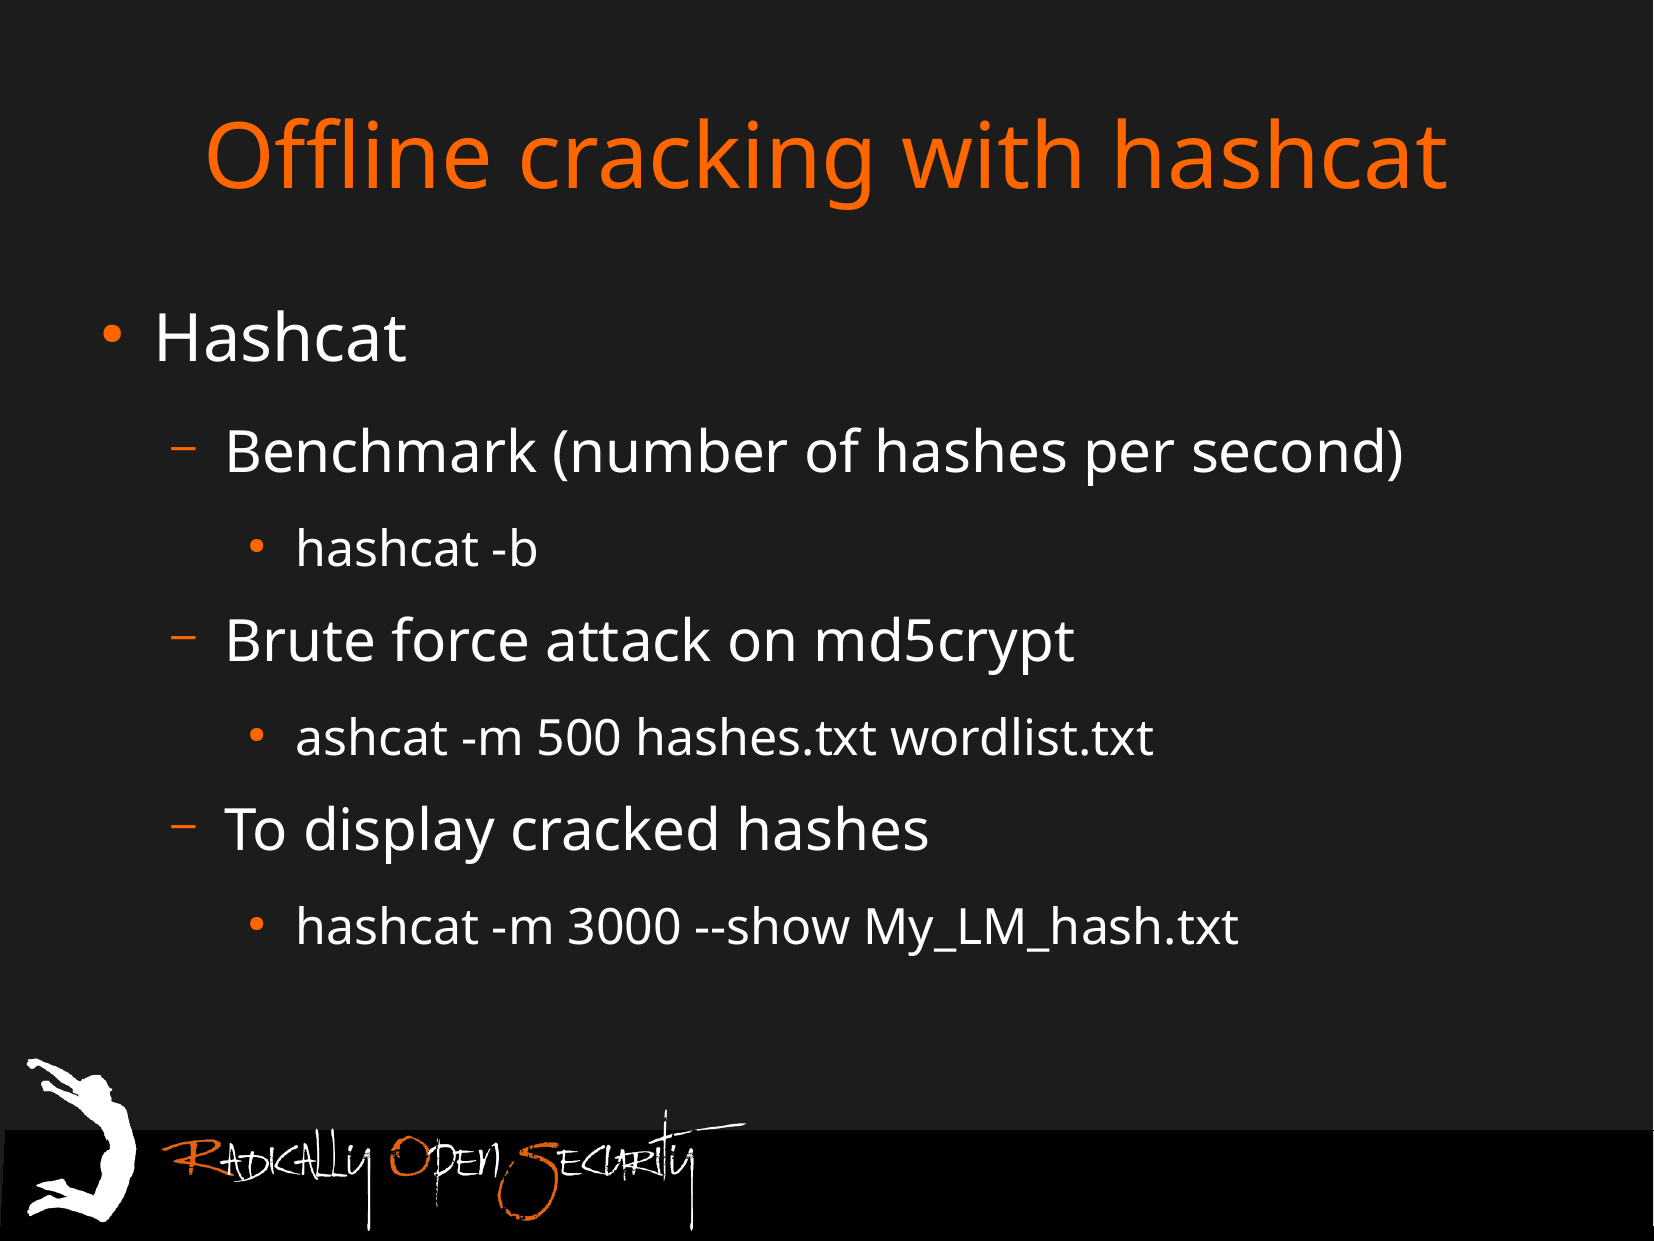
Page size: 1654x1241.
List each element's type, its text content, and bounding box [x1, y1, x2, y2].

title Offline cracking with hashcat [82, 49, 1571, 257]
picture [0, 1022, 778, 1241]
list Hashcat Benchmark (number of hashes per second) hashcat -b Brute force attack on md5crypt ashcat -m 500 hashes.txt wordlist.txt To display cracked hashes hashcat -m 3000 --show My_LM_hash.txt [82, 290, 1571, 1010]
